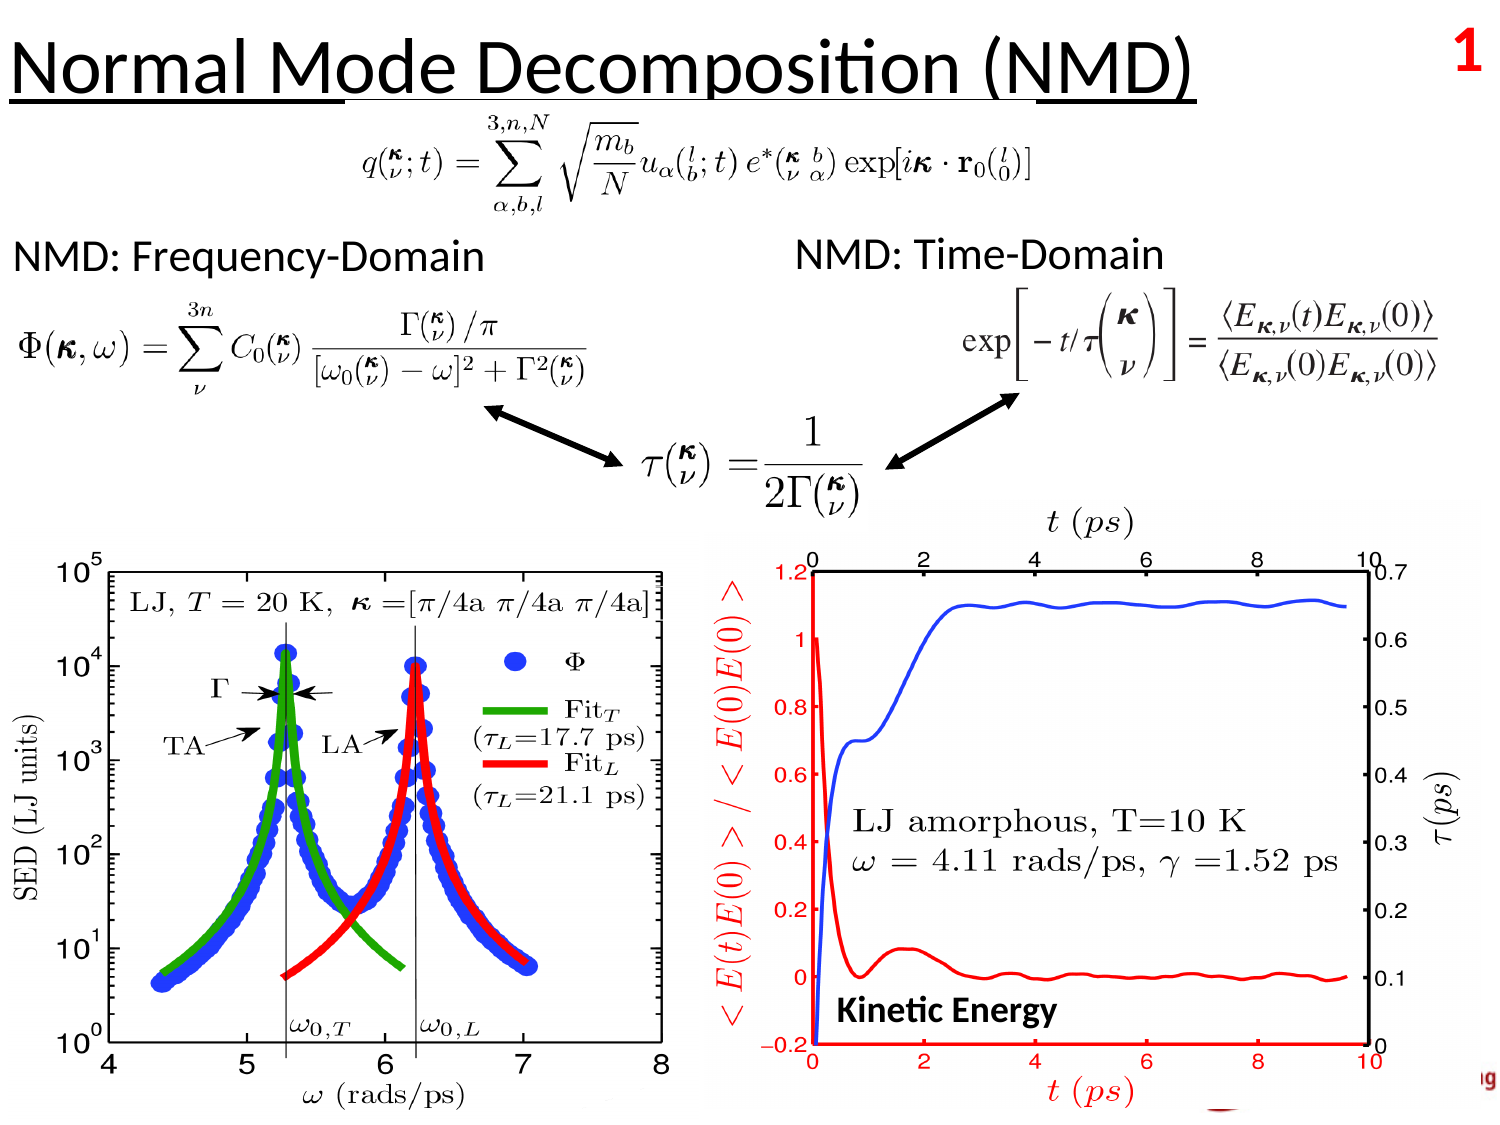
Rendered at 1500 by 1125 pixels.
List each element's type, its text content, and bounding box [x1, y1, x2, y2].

text_box 1 [1435, 0, 1500, 93]
text_box NMD: Frequency-Domain [0, 220, 721, 289]
picture [945, 274, 1441, 394]
text_box Kinetic Energy [822, 979, 1297, 1038]
text_box NMD: Time-Domain [779, 218, 1396, 287]
picture [6, 295, 589, 407]
picture [345, 100, 1036, 221]
title Normal Mode Decomposition (NMD) [0, 0, 1374, 165]
picture [8, 397, 1497, 1124]
